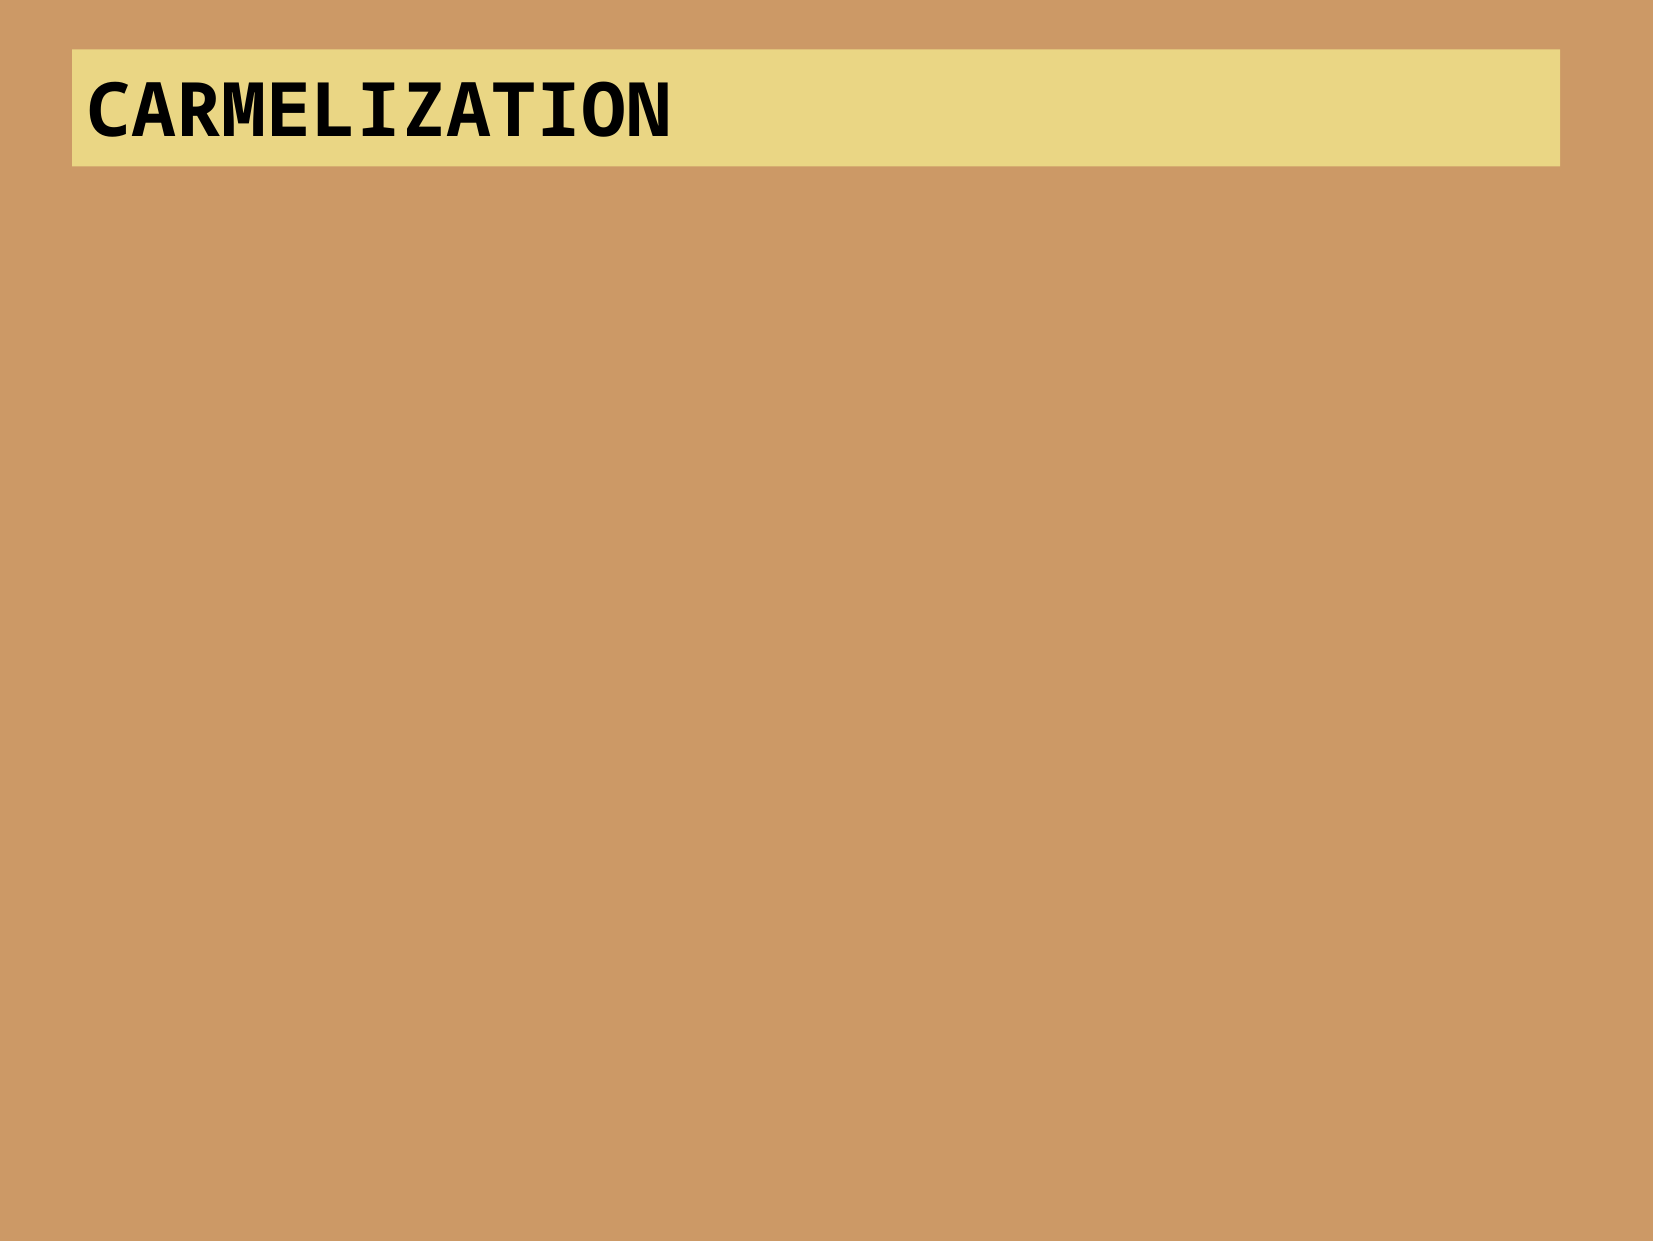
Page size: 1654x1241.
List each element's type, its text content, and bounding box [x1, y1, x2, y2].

text_box CARMELIZATION [72, 49, 1561, 152]
